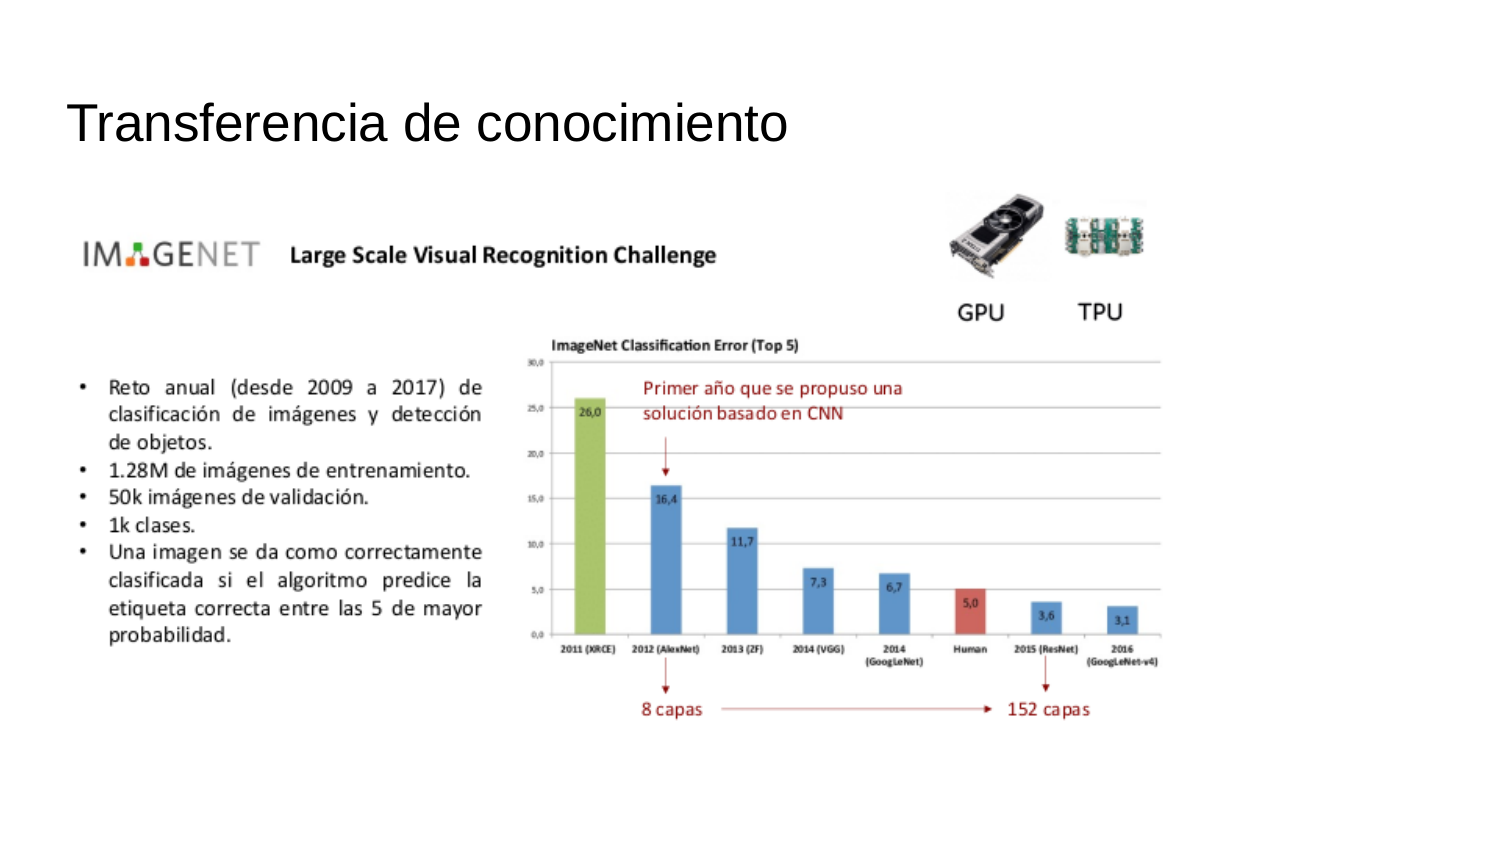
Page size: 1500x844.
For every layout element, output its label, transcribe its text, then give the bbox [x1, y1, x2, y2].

title Transferencia de conocimiento [51, 72, 1449, 167]
picture [51, 188, 1195, 733]
